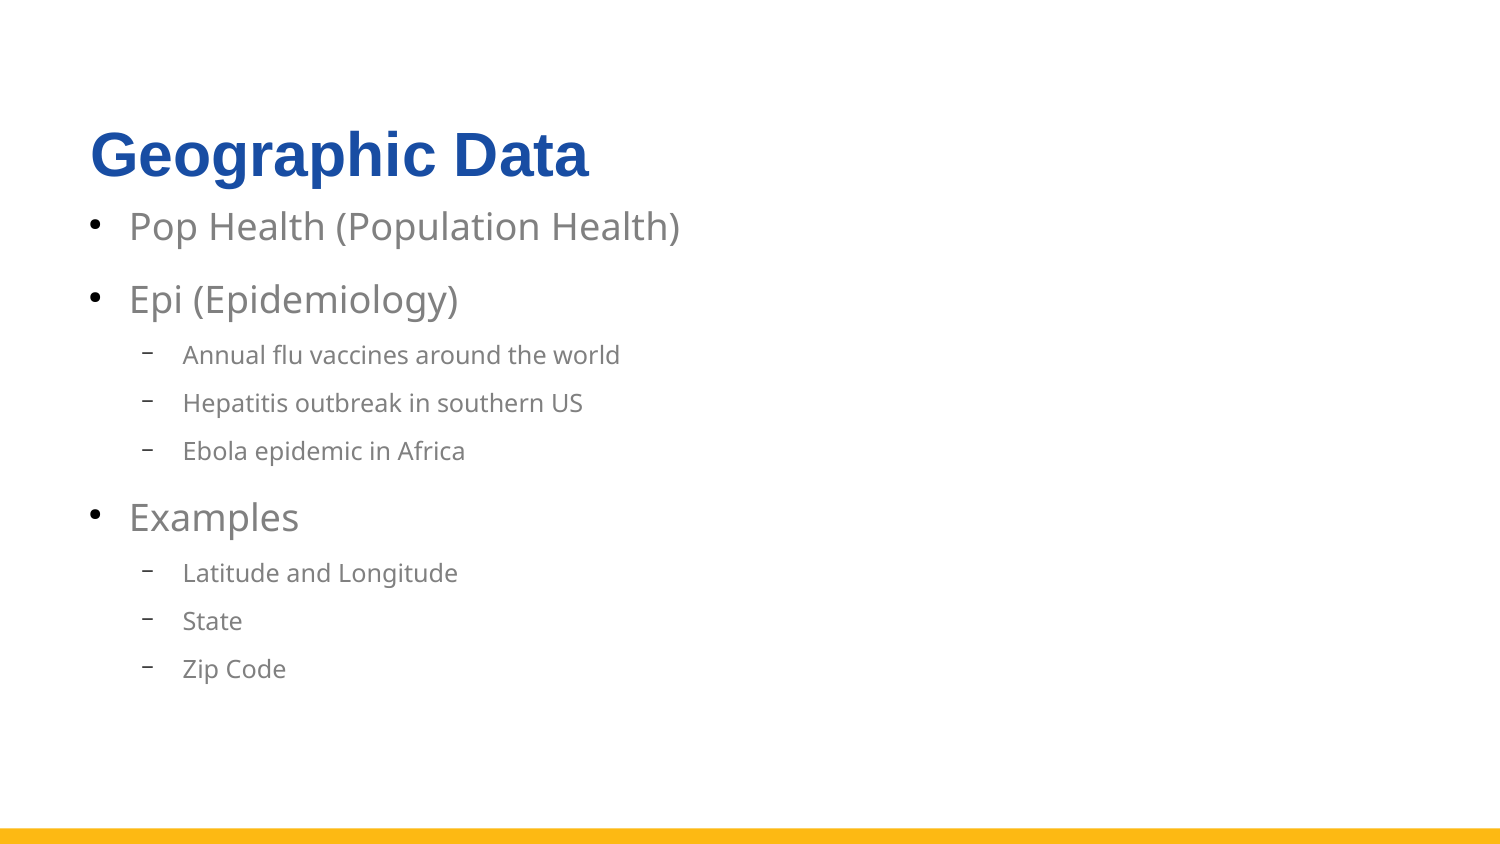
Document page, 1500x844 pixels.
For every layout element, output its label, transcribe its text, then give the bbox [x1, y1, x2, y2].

list Pop Health (Population Health) Epi (Epidemiology) Annual flu vaccines around the world Hepatitis outbreak in southern US Ebola epidemic in Africa Examples Latitude and Longitude State Zip Code [75, 197, 1425, 687]
title Geographic Data [75, 0, 1425, 197]
